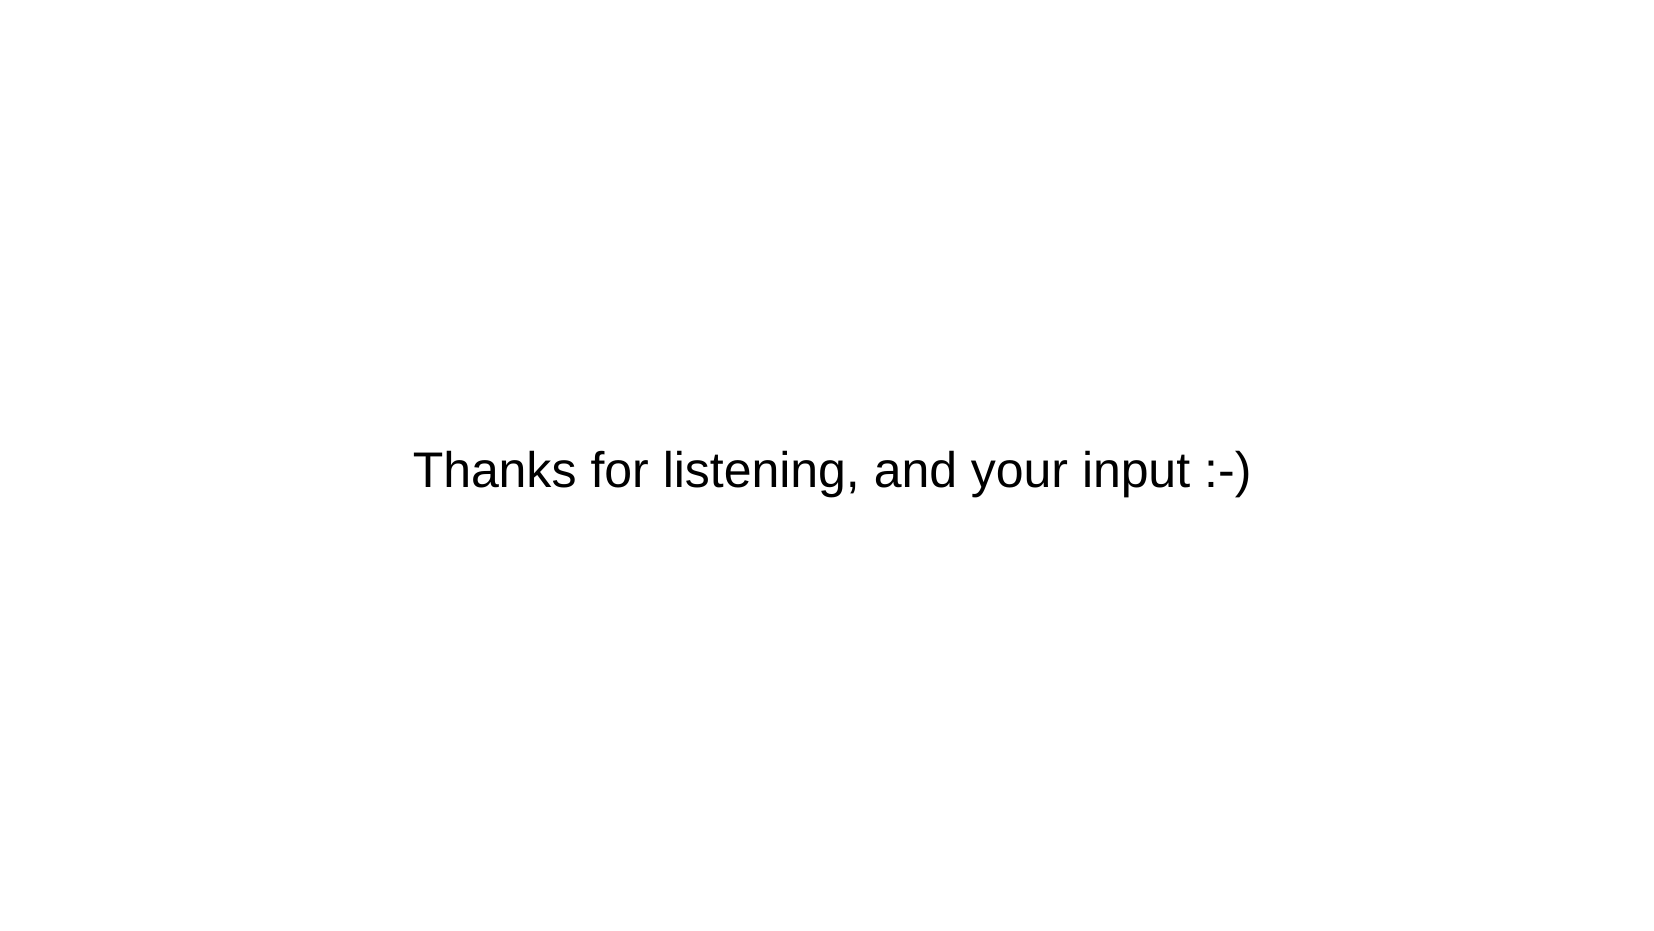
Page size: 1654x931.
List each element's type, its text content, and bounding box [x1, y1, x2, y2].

text_box Thanks for listening, and your input :-) [398, 435, 1355, 506]
